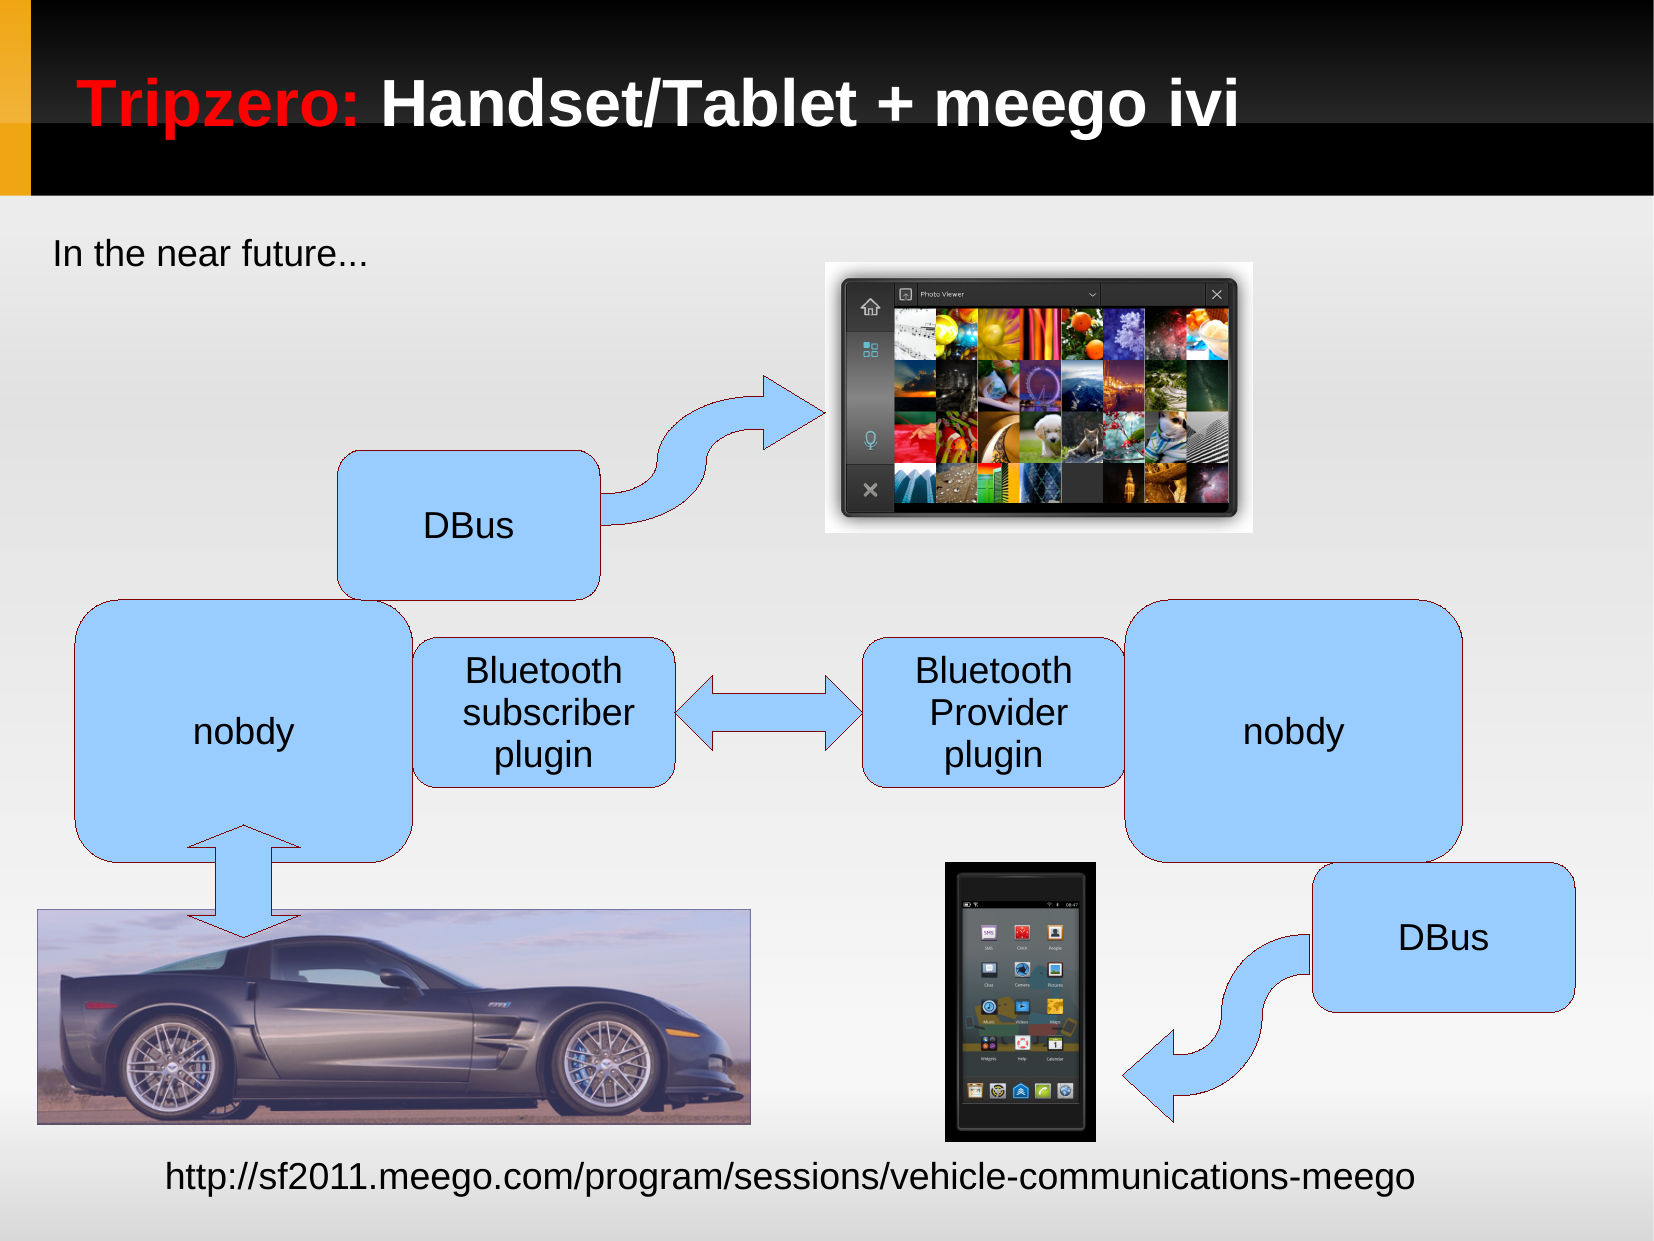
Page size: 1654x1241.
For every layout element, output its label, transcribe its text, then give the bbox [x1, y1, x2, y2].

text_box [600, 375, 826, 526]
text_box nobdy [1124, 599, 1463, 863]
title Tripzero: Handset/Tablet + meego ivi [76, 0, 1565, 208]
text_box DBus [1312, 862, 1576, 1013]
text_box http://sf2011.meego.com/program/sessions/vehicle-communications-meego [150, 1148, 1436, 1206]
text_box DBus [337, 450, 601, 601]
picture [0, 0, 1654, 1241]
text_box In the near future... [37, 225, 563, 282]
text_box [674, 675, 863, 751]
text_box [1122, 934, 1310, 1123]
text_box nobdy [74, 599, 413, 863]
text_box [187, 824, 301, 938]
text_box Bluetooth subscriber plugin [412, 637, 676, 788]
text_box Bluetooth Provider plugin [862, 637, 1124, 788]
